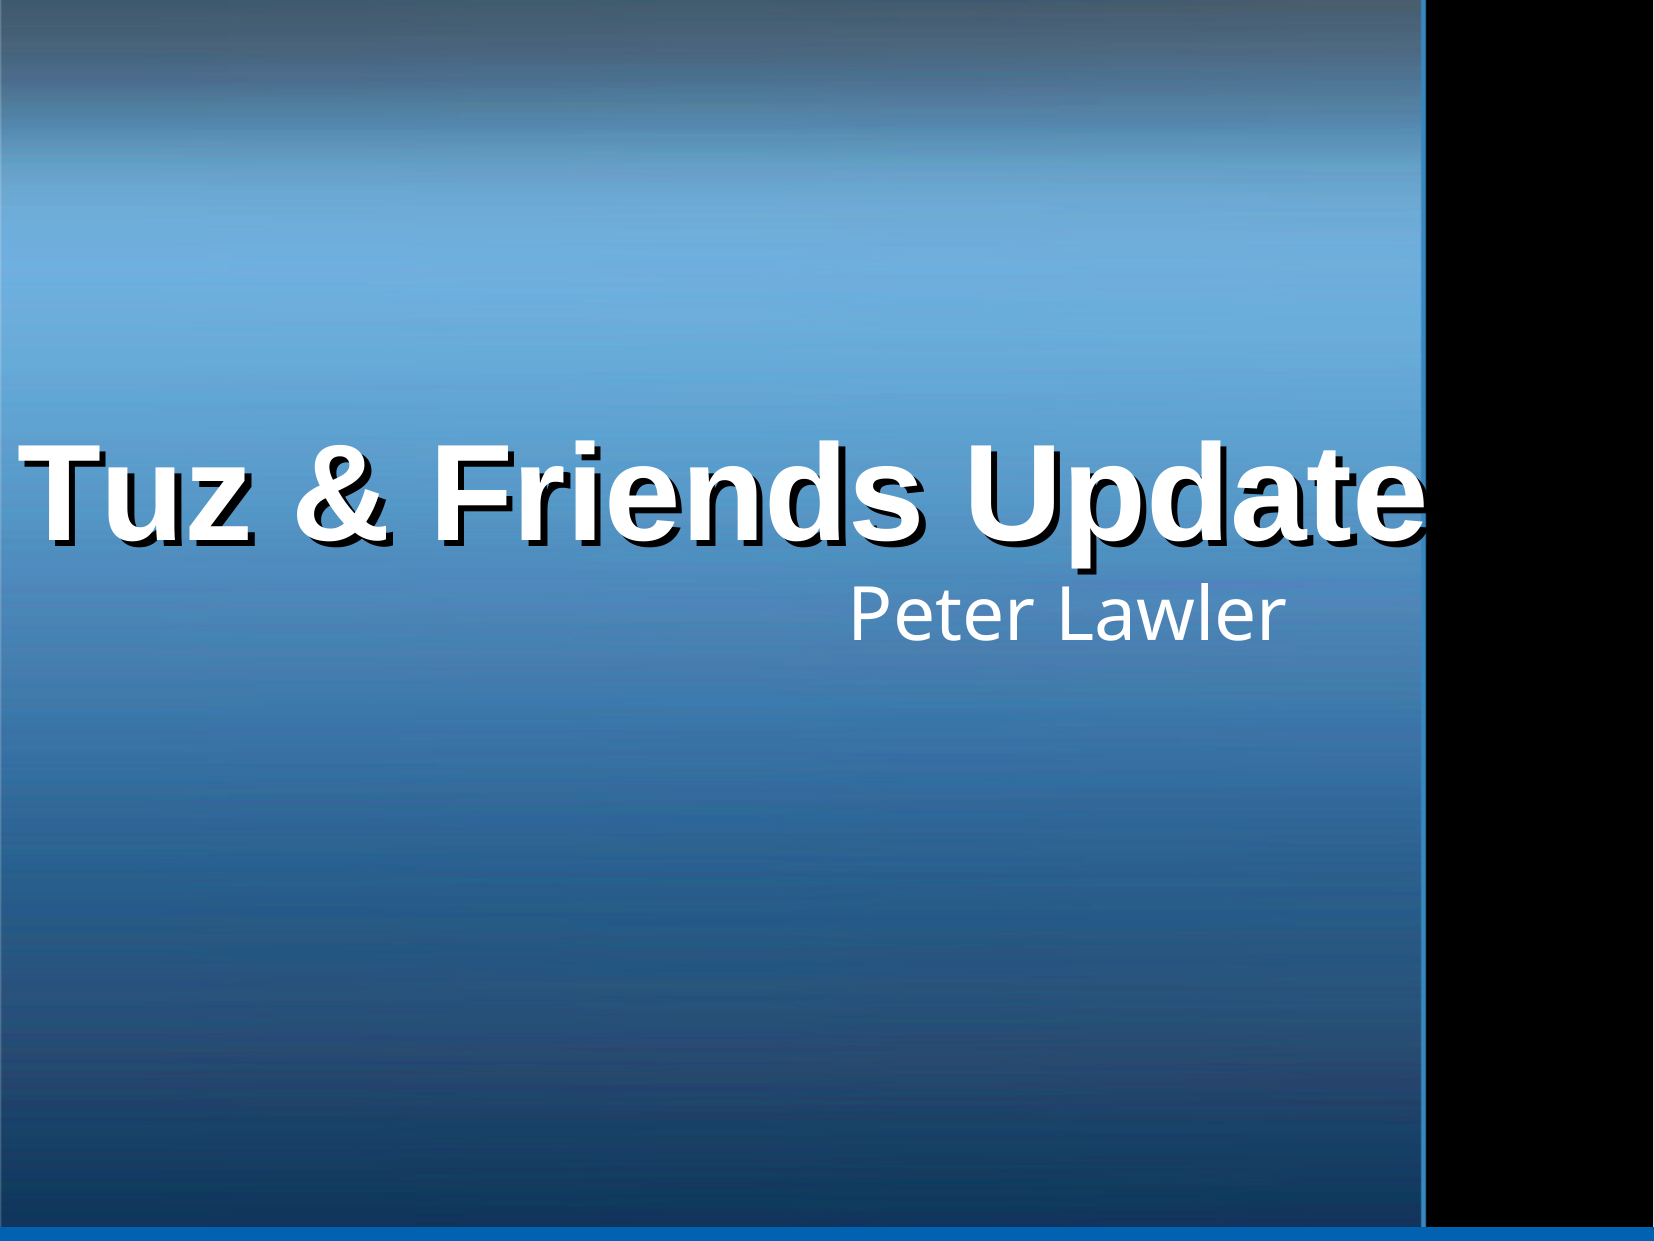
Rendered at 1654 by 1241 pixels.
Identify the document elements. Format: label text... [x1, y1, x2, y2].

title Tuz & Friends Update [0, 315, 1448, 670]
title Peter Lawler [344, 568, 1289, 656]
picture [0, 0, 1654, 1227]
